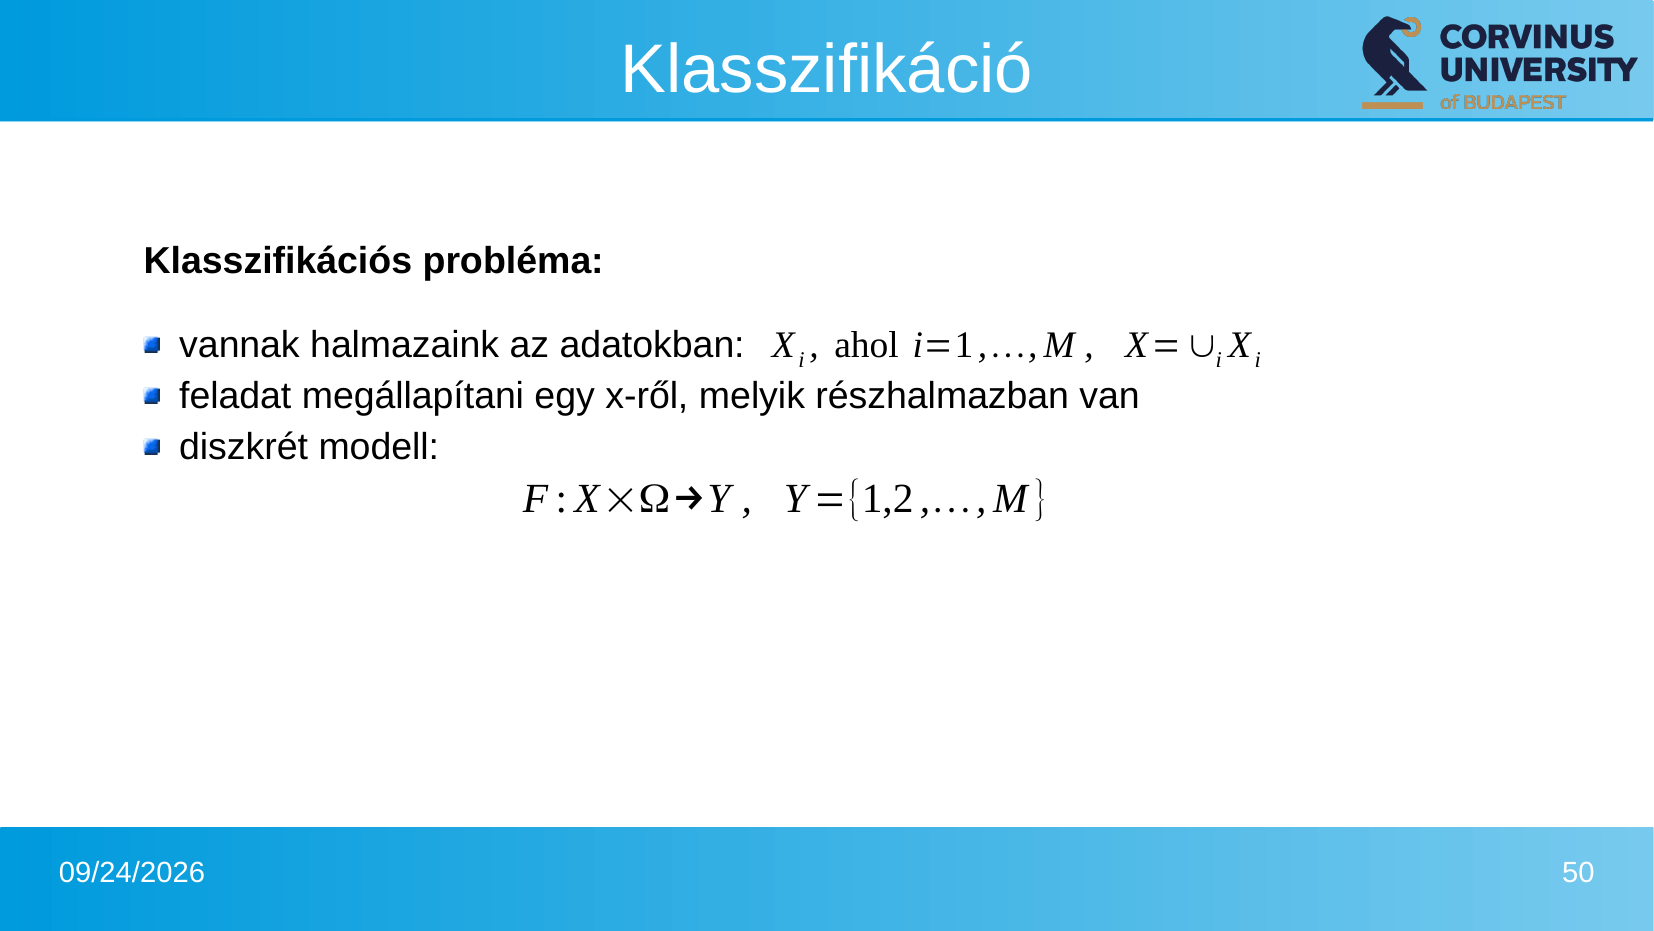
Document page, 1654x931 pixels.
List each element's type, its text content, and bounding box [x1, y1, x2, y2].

chart [768, 324, 1262, 372]
text_box Klasszifikációs probléma: vannak halmazaink az adatokban: feladat megállapítani egy x-ről, melyik részhalmazban van diszkrét modell: [128, 232, 1608, 581]
picture [1362, 16, 1638, 109]
chart [515, 474, 1056, 523]
title Klasszifikáció [59, 29, 1362, 108]
